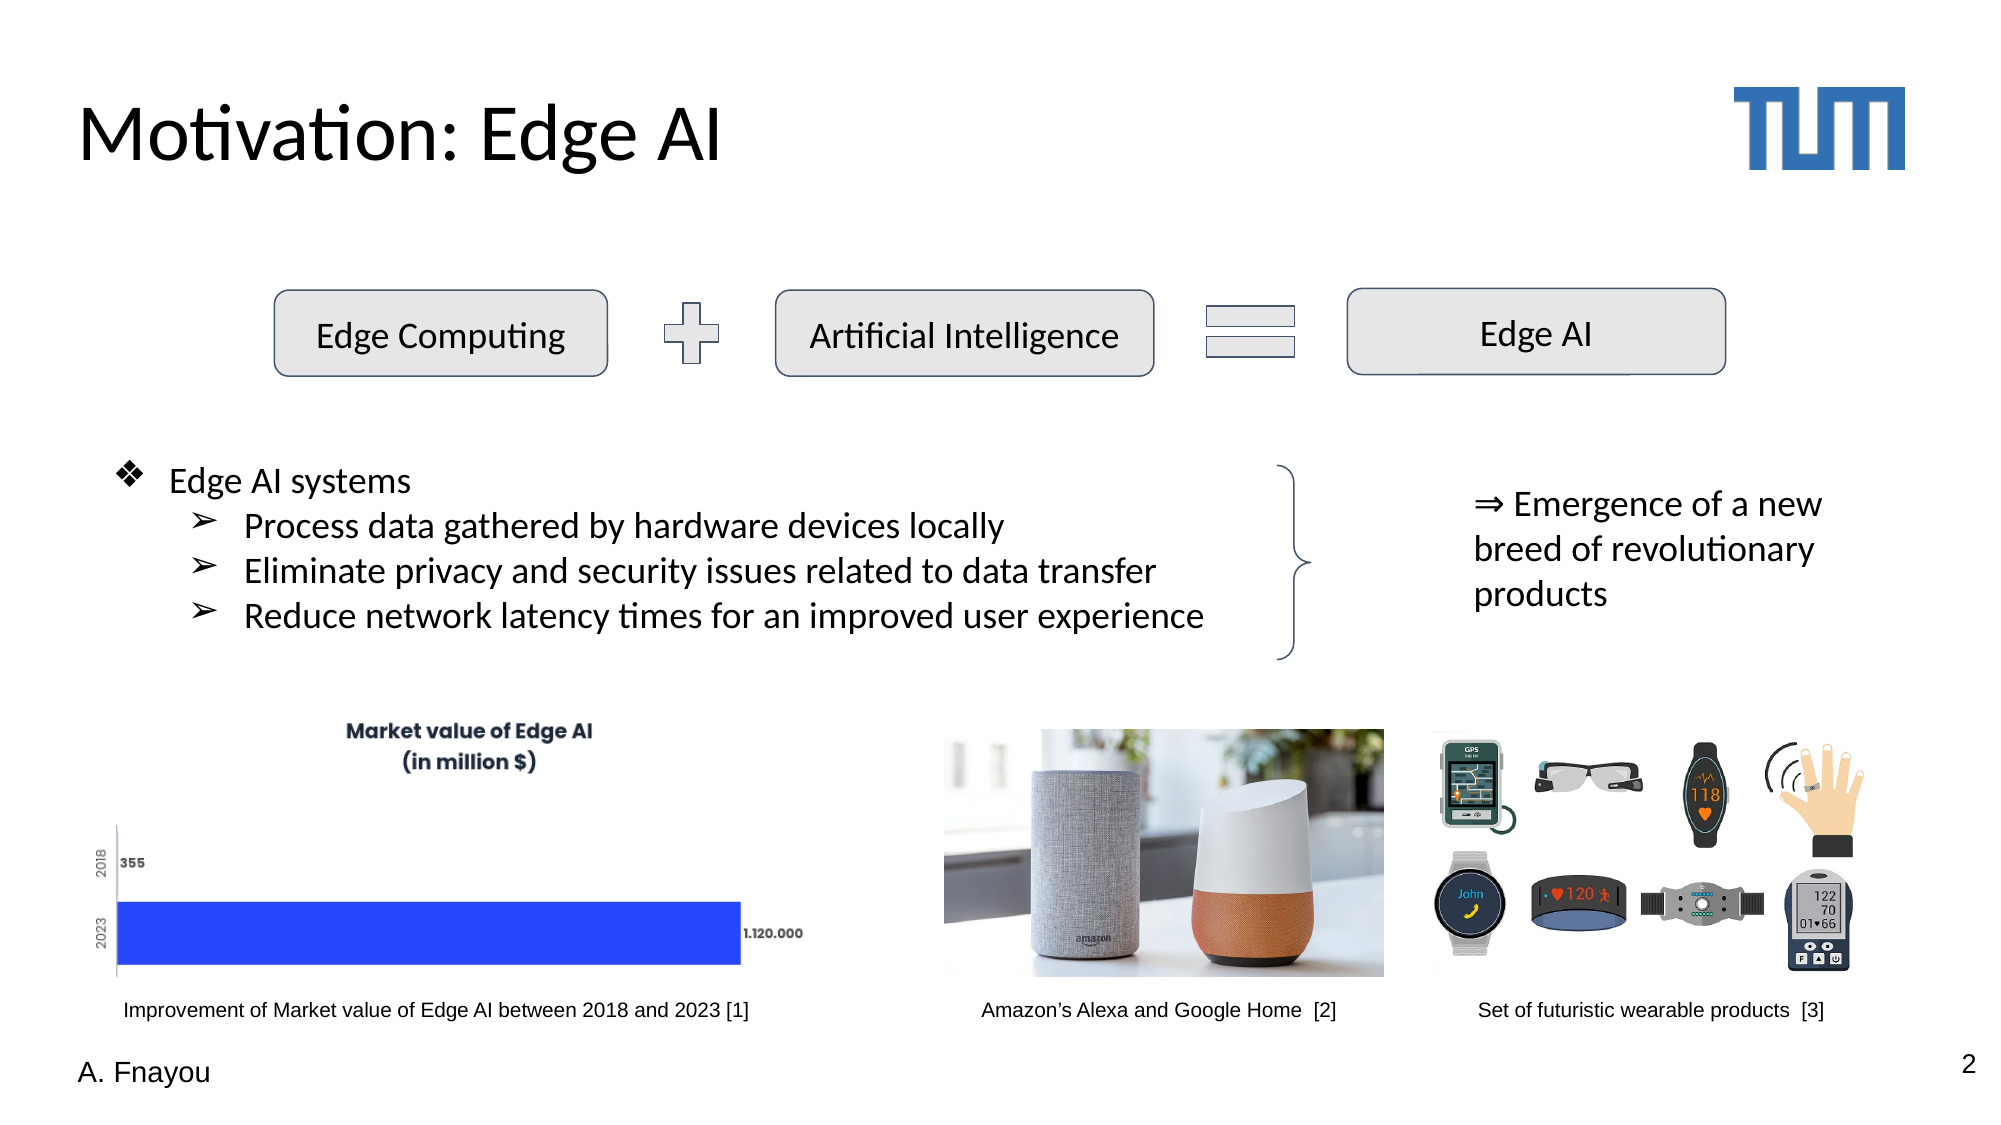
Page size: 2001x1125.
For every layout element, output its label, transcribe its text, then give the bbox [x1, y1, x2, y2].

text_box Amazon’s Alexa and Google Home [2] [966, 981, 1362, 1037]
picture [1734, 87, 1905, 170]
text_box Motivation: Edge AI [62, 64, 1718, 192]
text_box Set of futuristic wearable products [3] [1462, 981, 1859, 1037]
text_box Artificial Intelligence [775, 290, 1154, 377]
text_box ⇒ Emergence of a new breed of revolutionary products [1383, 463, 1872, 629]
picture [79, 702, 826, 1014]
picture [944, 729, 1384, 977]
text_box [1206, 336, 1295, 357]
text_box Improvement of Market value of Edge AI between 2018 and 2023 [1] [108, 981, 774, 1037]
picture [1432, 731, 1872, 975]
slide_number <number> [1871, 1038, 1992, 1125]
text_box [1206, 306, 1295, 327]
text_box Edge Computing [274, 290, 608, 377]
text_box [664, 302, 719, 364]
text_box A. Fnayou [62, 1038, 233, 1104]
text_box Edge AI [1347, 288, 1726, 375]
text_box Edge AI systems Process data gathered by hardware devices locally Eliminate privacy and security issues related to data transfer Reduce network latency times for an improved user experience [79, 440, 1242, 651]
